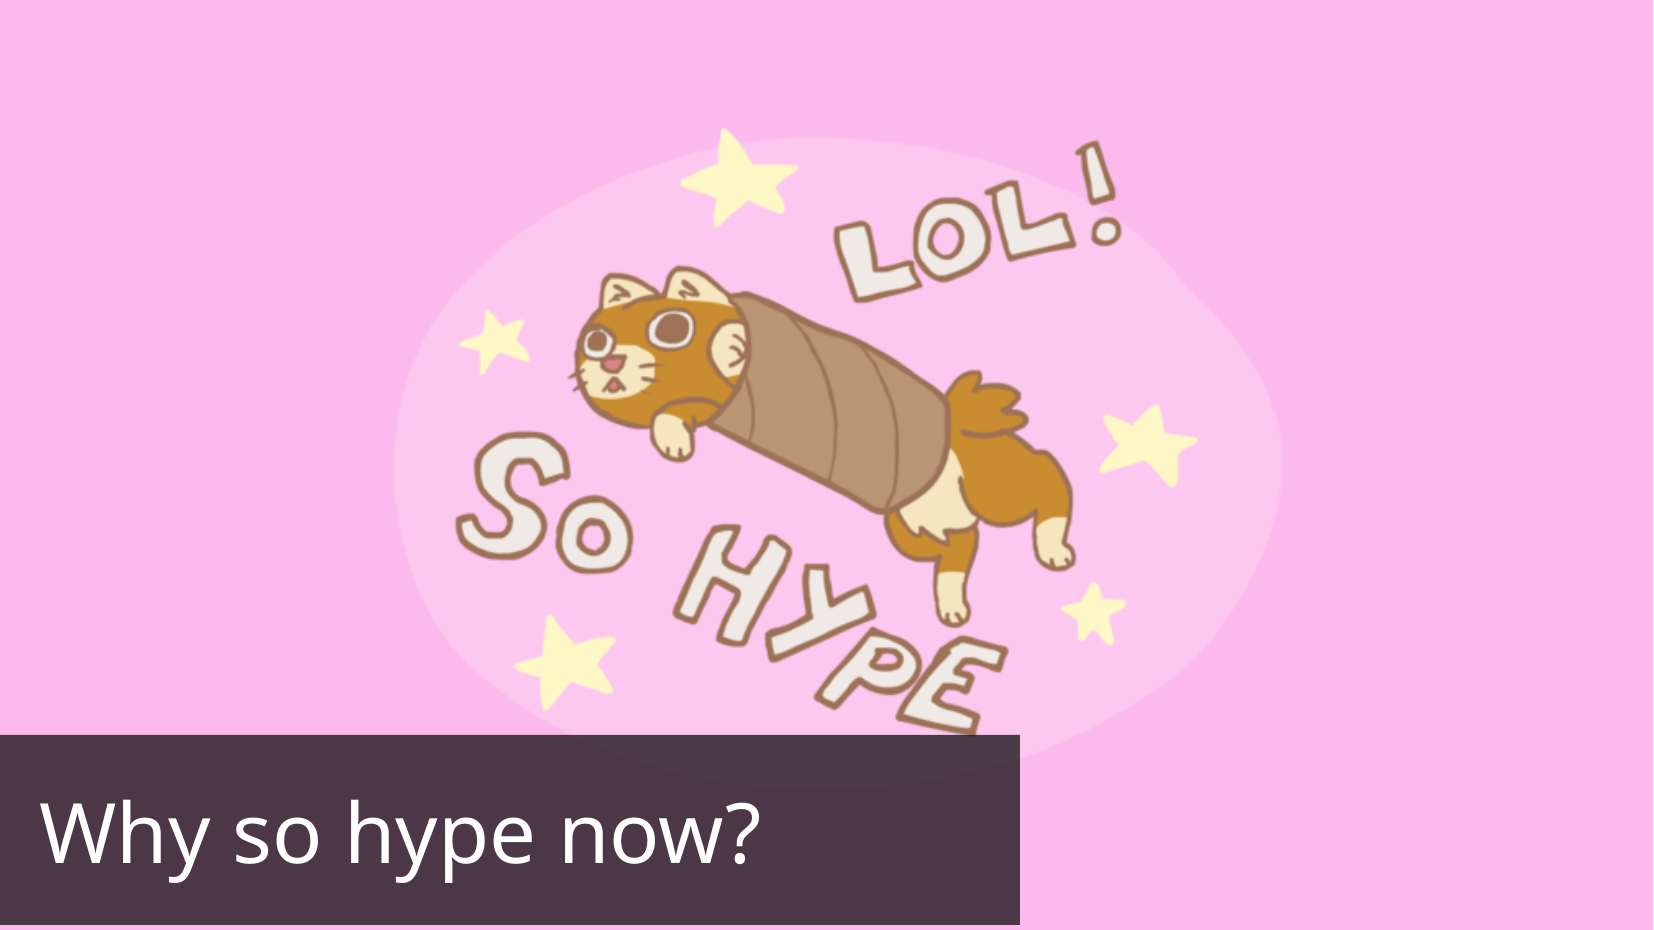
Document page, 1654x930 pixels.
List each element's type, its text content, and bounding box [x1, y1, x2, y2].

picture [0, 0, 1654, 930]
text_box [0, 734, 1020, 925]
text_box Why so hype now? [24, 773, 1092, 885]
